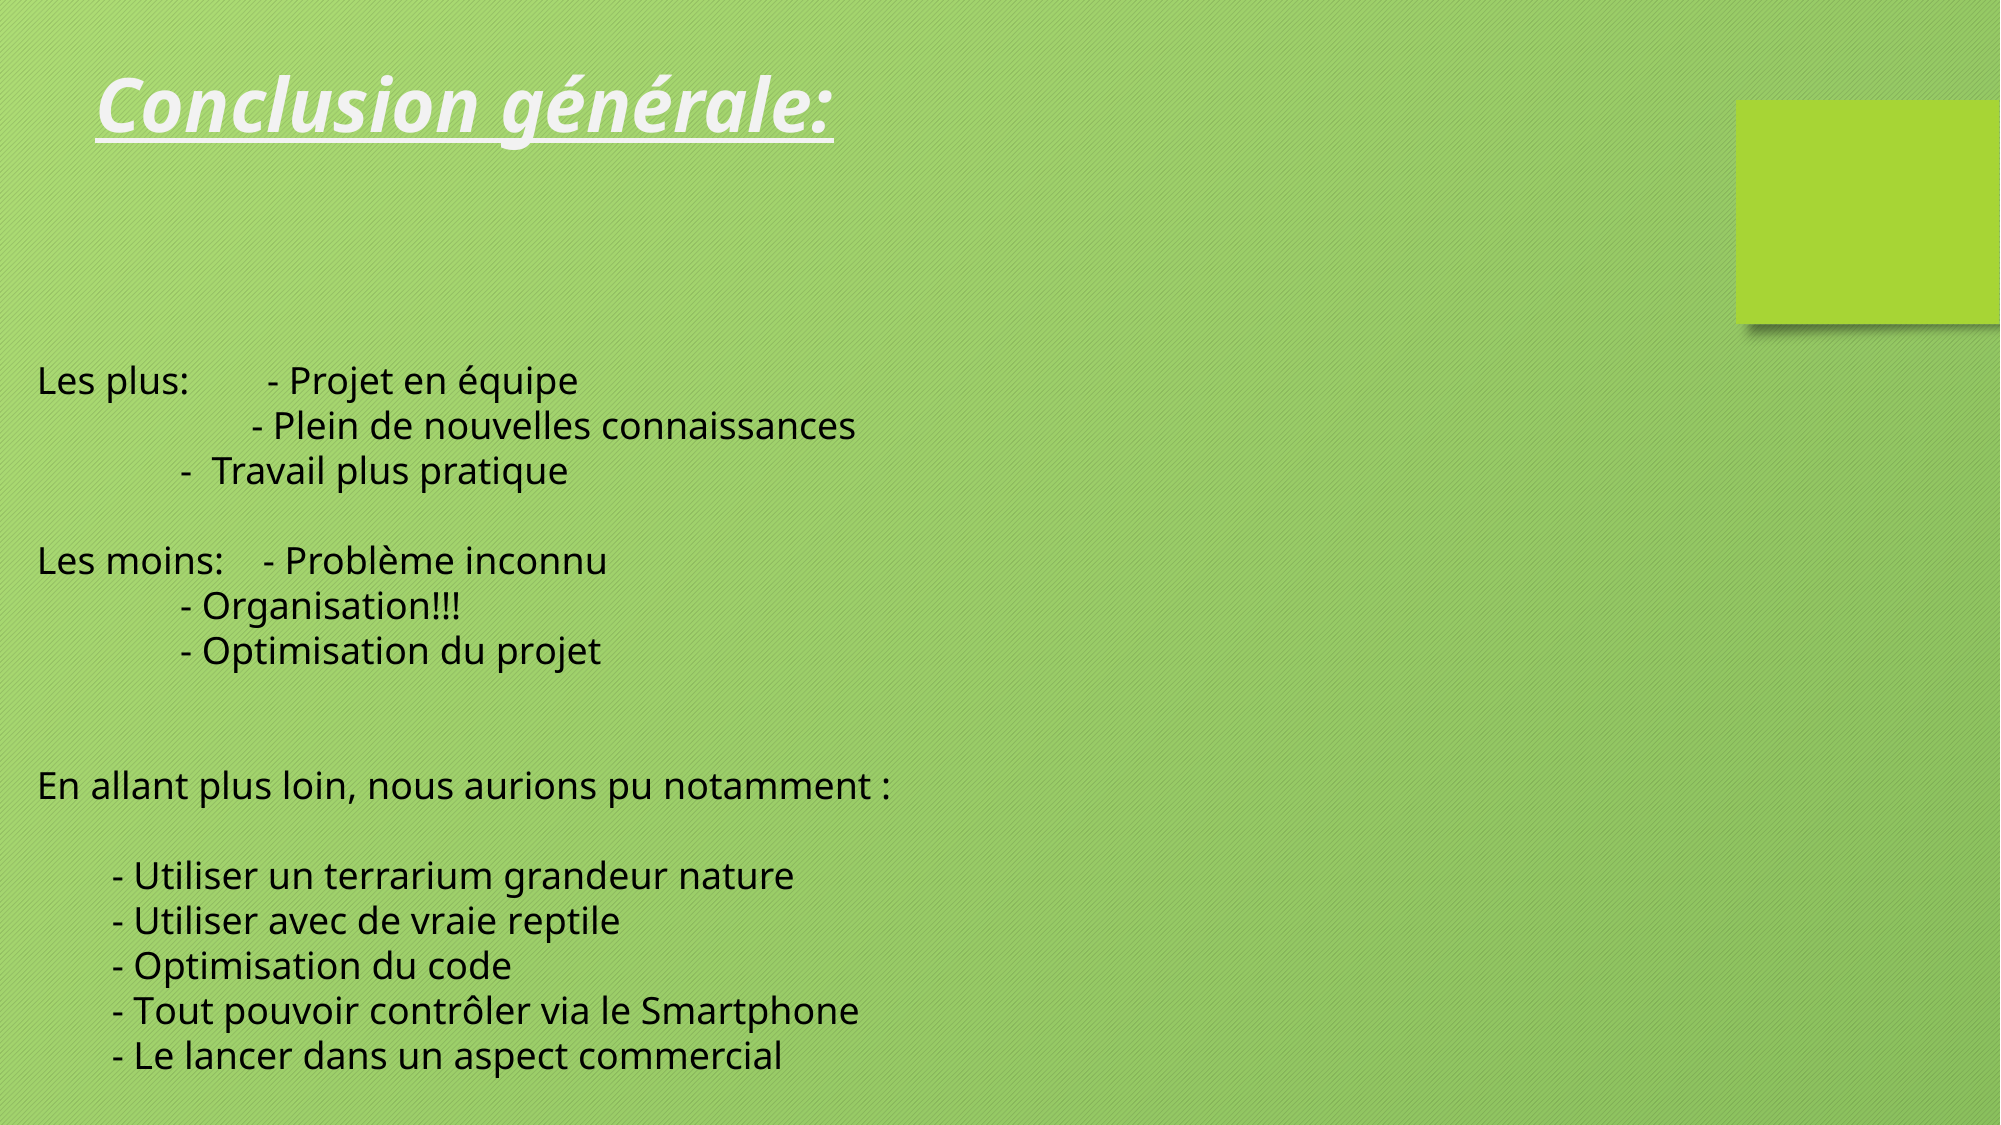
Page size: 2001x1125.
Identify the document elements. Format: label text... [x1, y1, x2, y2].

text_box Conclusion générale: Les plus: - Projet en équipe - Plein de nouvelles connaissances - Travail plus pratique Les moins: - Problème inconnu - Organisation!!! - Optimisation du projet En allant plus loin, nous aurions pu notamment : - Utiliser un terrarium grandeur nature - Utiliser avec de vraie reptile - Optimisation du code - Tout pouvoir contrôler via le Smartphone - Le lancer dans un aspect commercial [22, 50, 1969, 1125]
